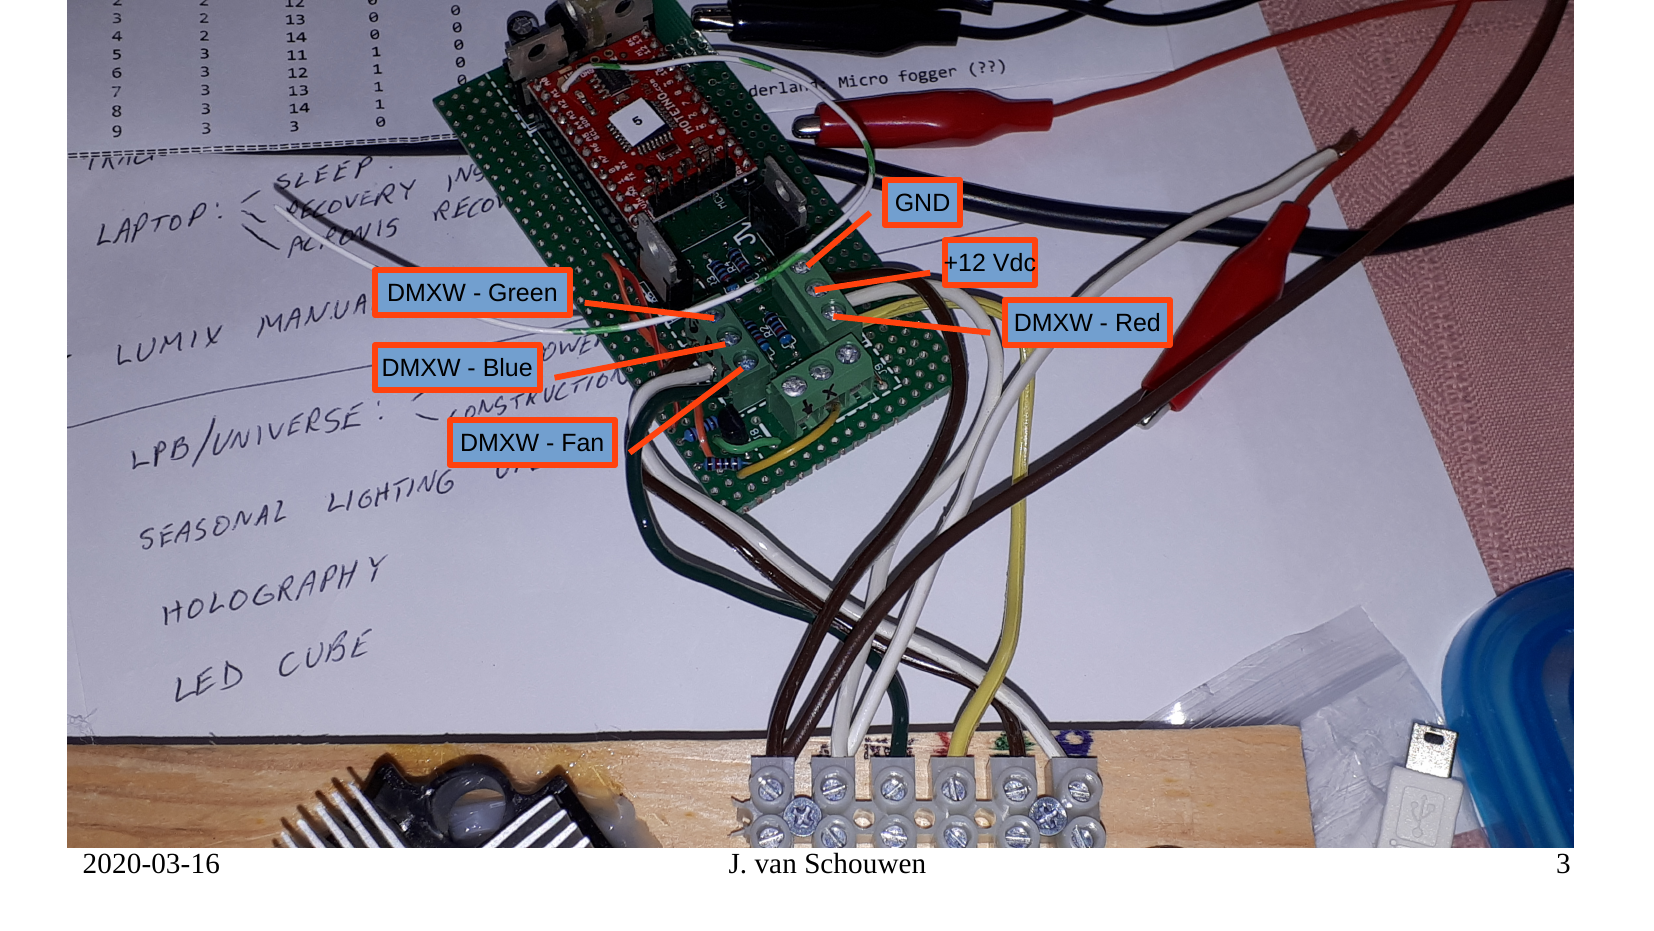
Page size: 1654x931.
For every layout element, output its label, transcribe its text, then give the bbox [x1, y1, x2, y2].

text_box DMXW - Green [375, 270, 570, 315]
text_box +12 Vdc [945, 240, 1035, 285]
text_box DMXW - Blue [375, 345, 540, 390]
text_box GND [885, 180, 960, 225]
text_box DMXW - Fan [450, 420, 615, 465]
text_box DMXW - Red [1005, 300, 1170, 345]
picture [67, 0, 1574, 848]
